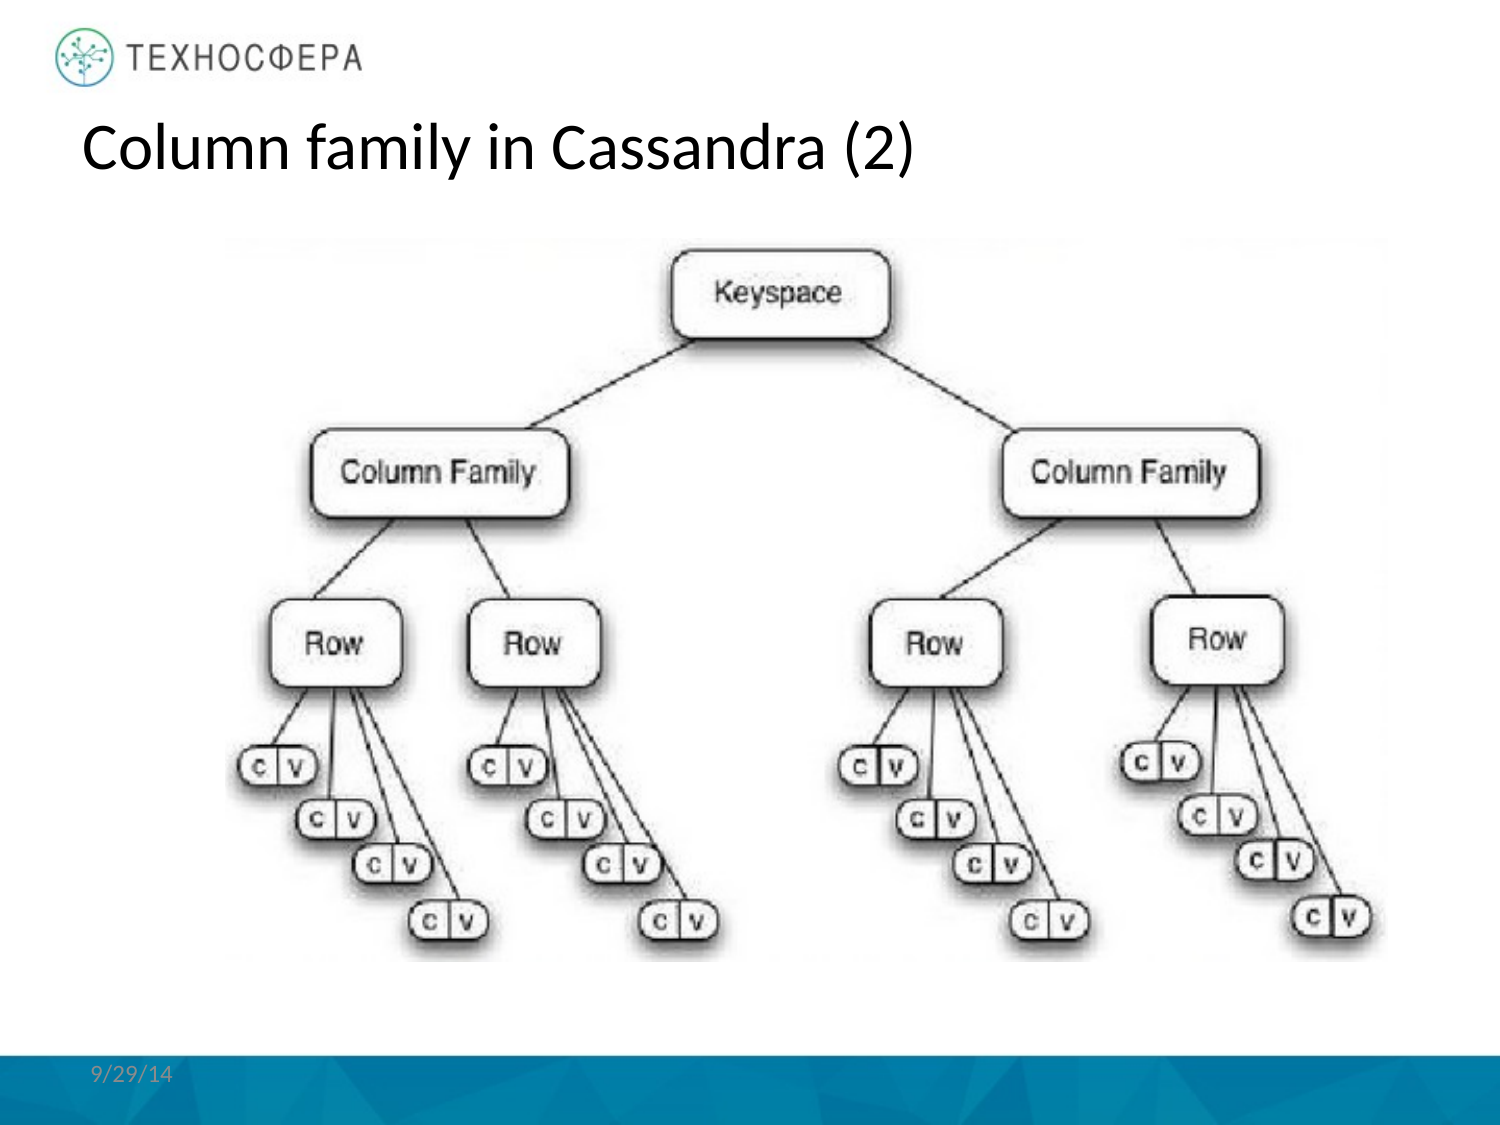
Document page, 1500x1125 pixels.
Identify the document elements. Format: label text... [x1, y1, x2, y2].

title Column family in Cassandra (2) [82, 49, 1500, 257]
picture [0, 0, 1500, 1057]
